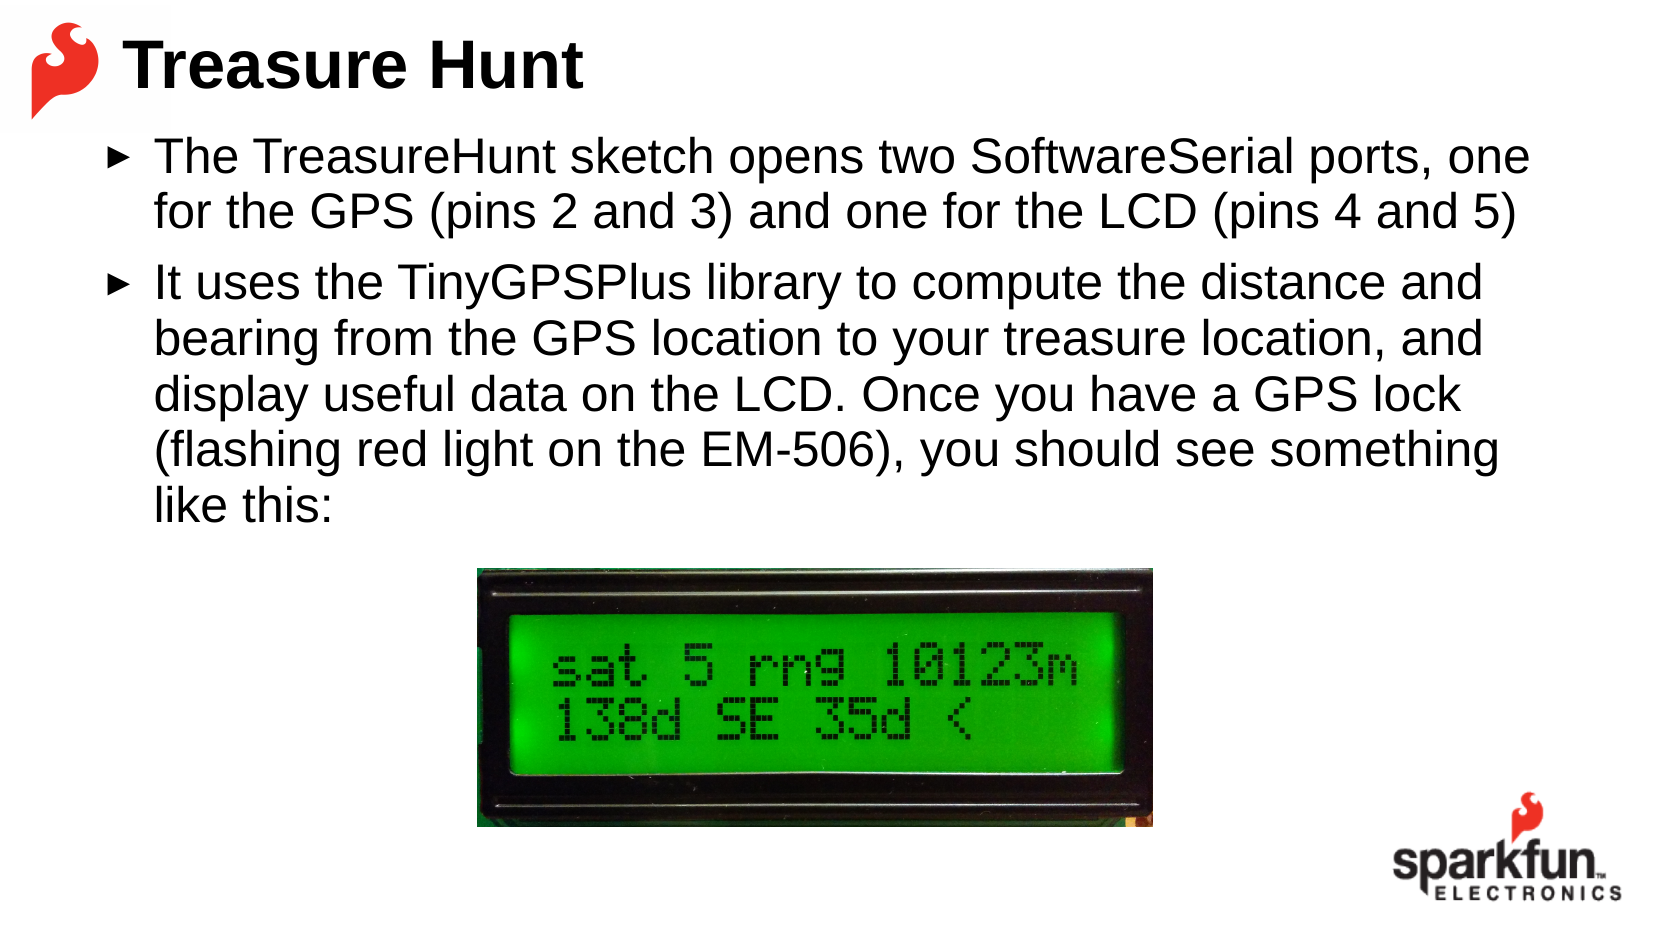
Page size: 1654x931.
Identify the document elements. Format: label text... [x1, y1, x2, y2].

picture [1363, 749, 1651, 926]
picture [477, 568, 1153, 827]
picture [0, 5, 171, 133]
title Treasure Hunt [122, 26, 1546, 104]
list The TreasureHunt sketch opens two SoftwareSerial ports, one for the GPS (pins 2 and 3) and one for the LCD (pins 4 and 5) It uses the TinyGPSPlus library to compute the distance and bearing from the GPS location to your treasure location, and display useful data on the LCD. Once you have a GPS lock (flashing red light on the EM-506), you should see something like this: [82, 127, 1571, 668]
